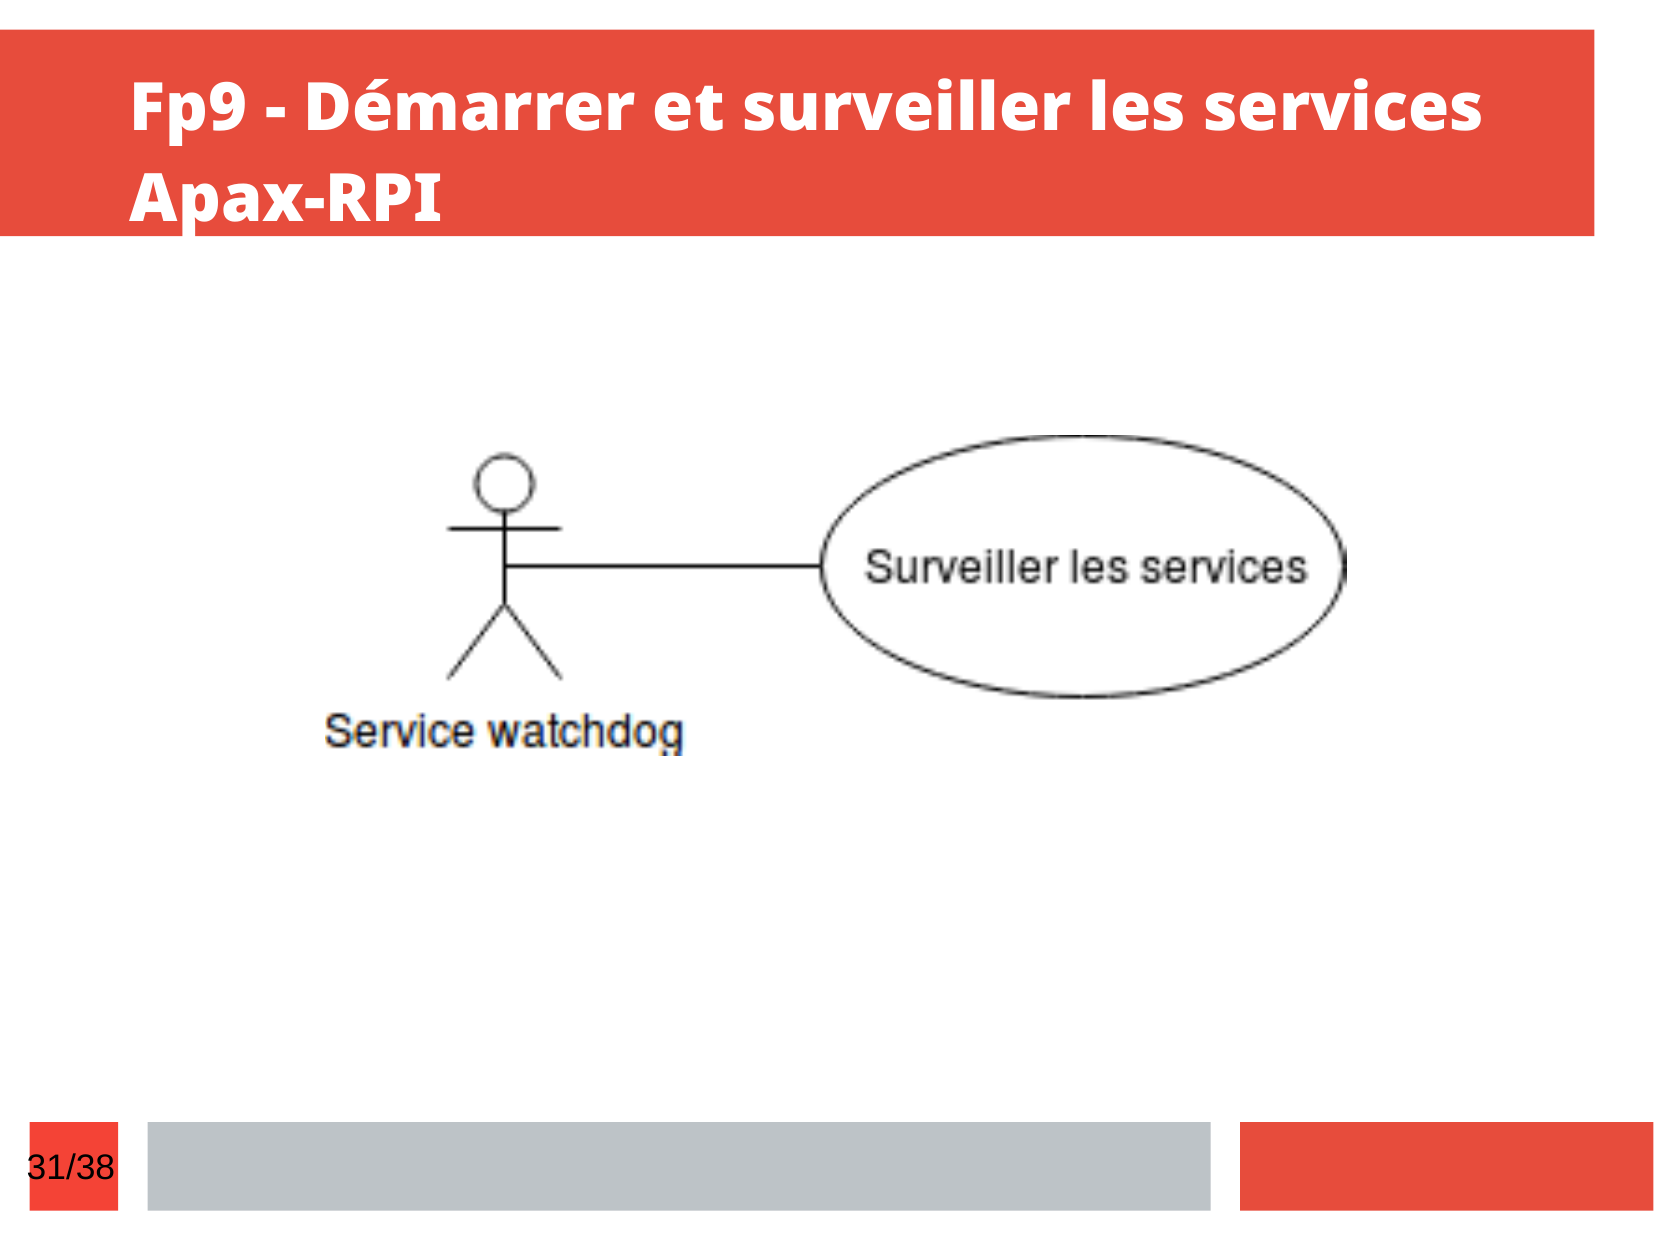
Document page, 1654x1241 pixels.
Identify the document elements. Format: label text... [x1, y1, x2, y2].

title Fp9 - Démarrer et surveiller les services Apax-RPI [59, 59, 1595, 207]
text_box <numéro>/38 [11, 1139, 659, 1241]
picture [325, 435, 1347, 756]
